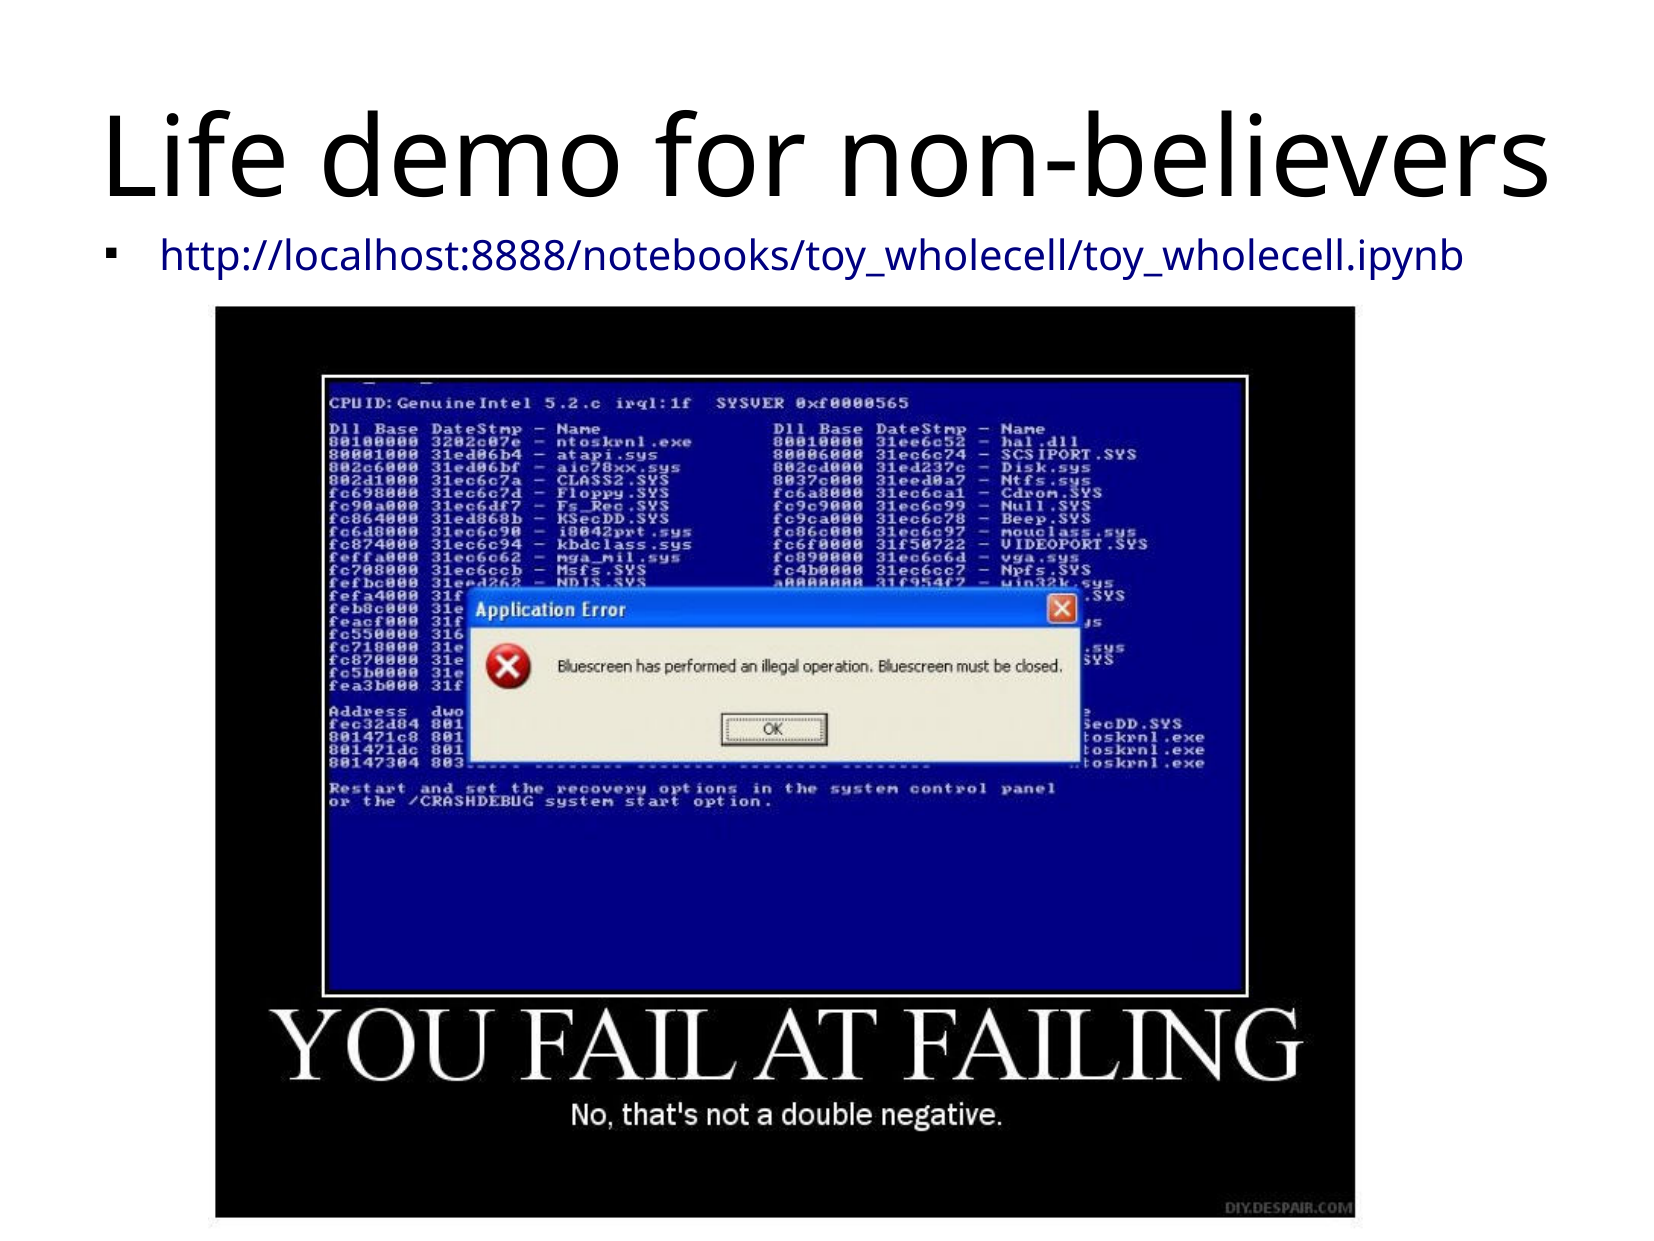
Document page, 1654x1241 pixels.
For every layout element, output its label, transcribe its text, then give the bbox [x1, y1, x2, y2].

picture [208, 293, 1366, 1231]
list http://localhost:8888/notebooks/toy_wholecell/toy_wholecell.ipynb [88, 225, 1577, 945]
title Life demo for non-believers [82, 49, 1571, 257]
